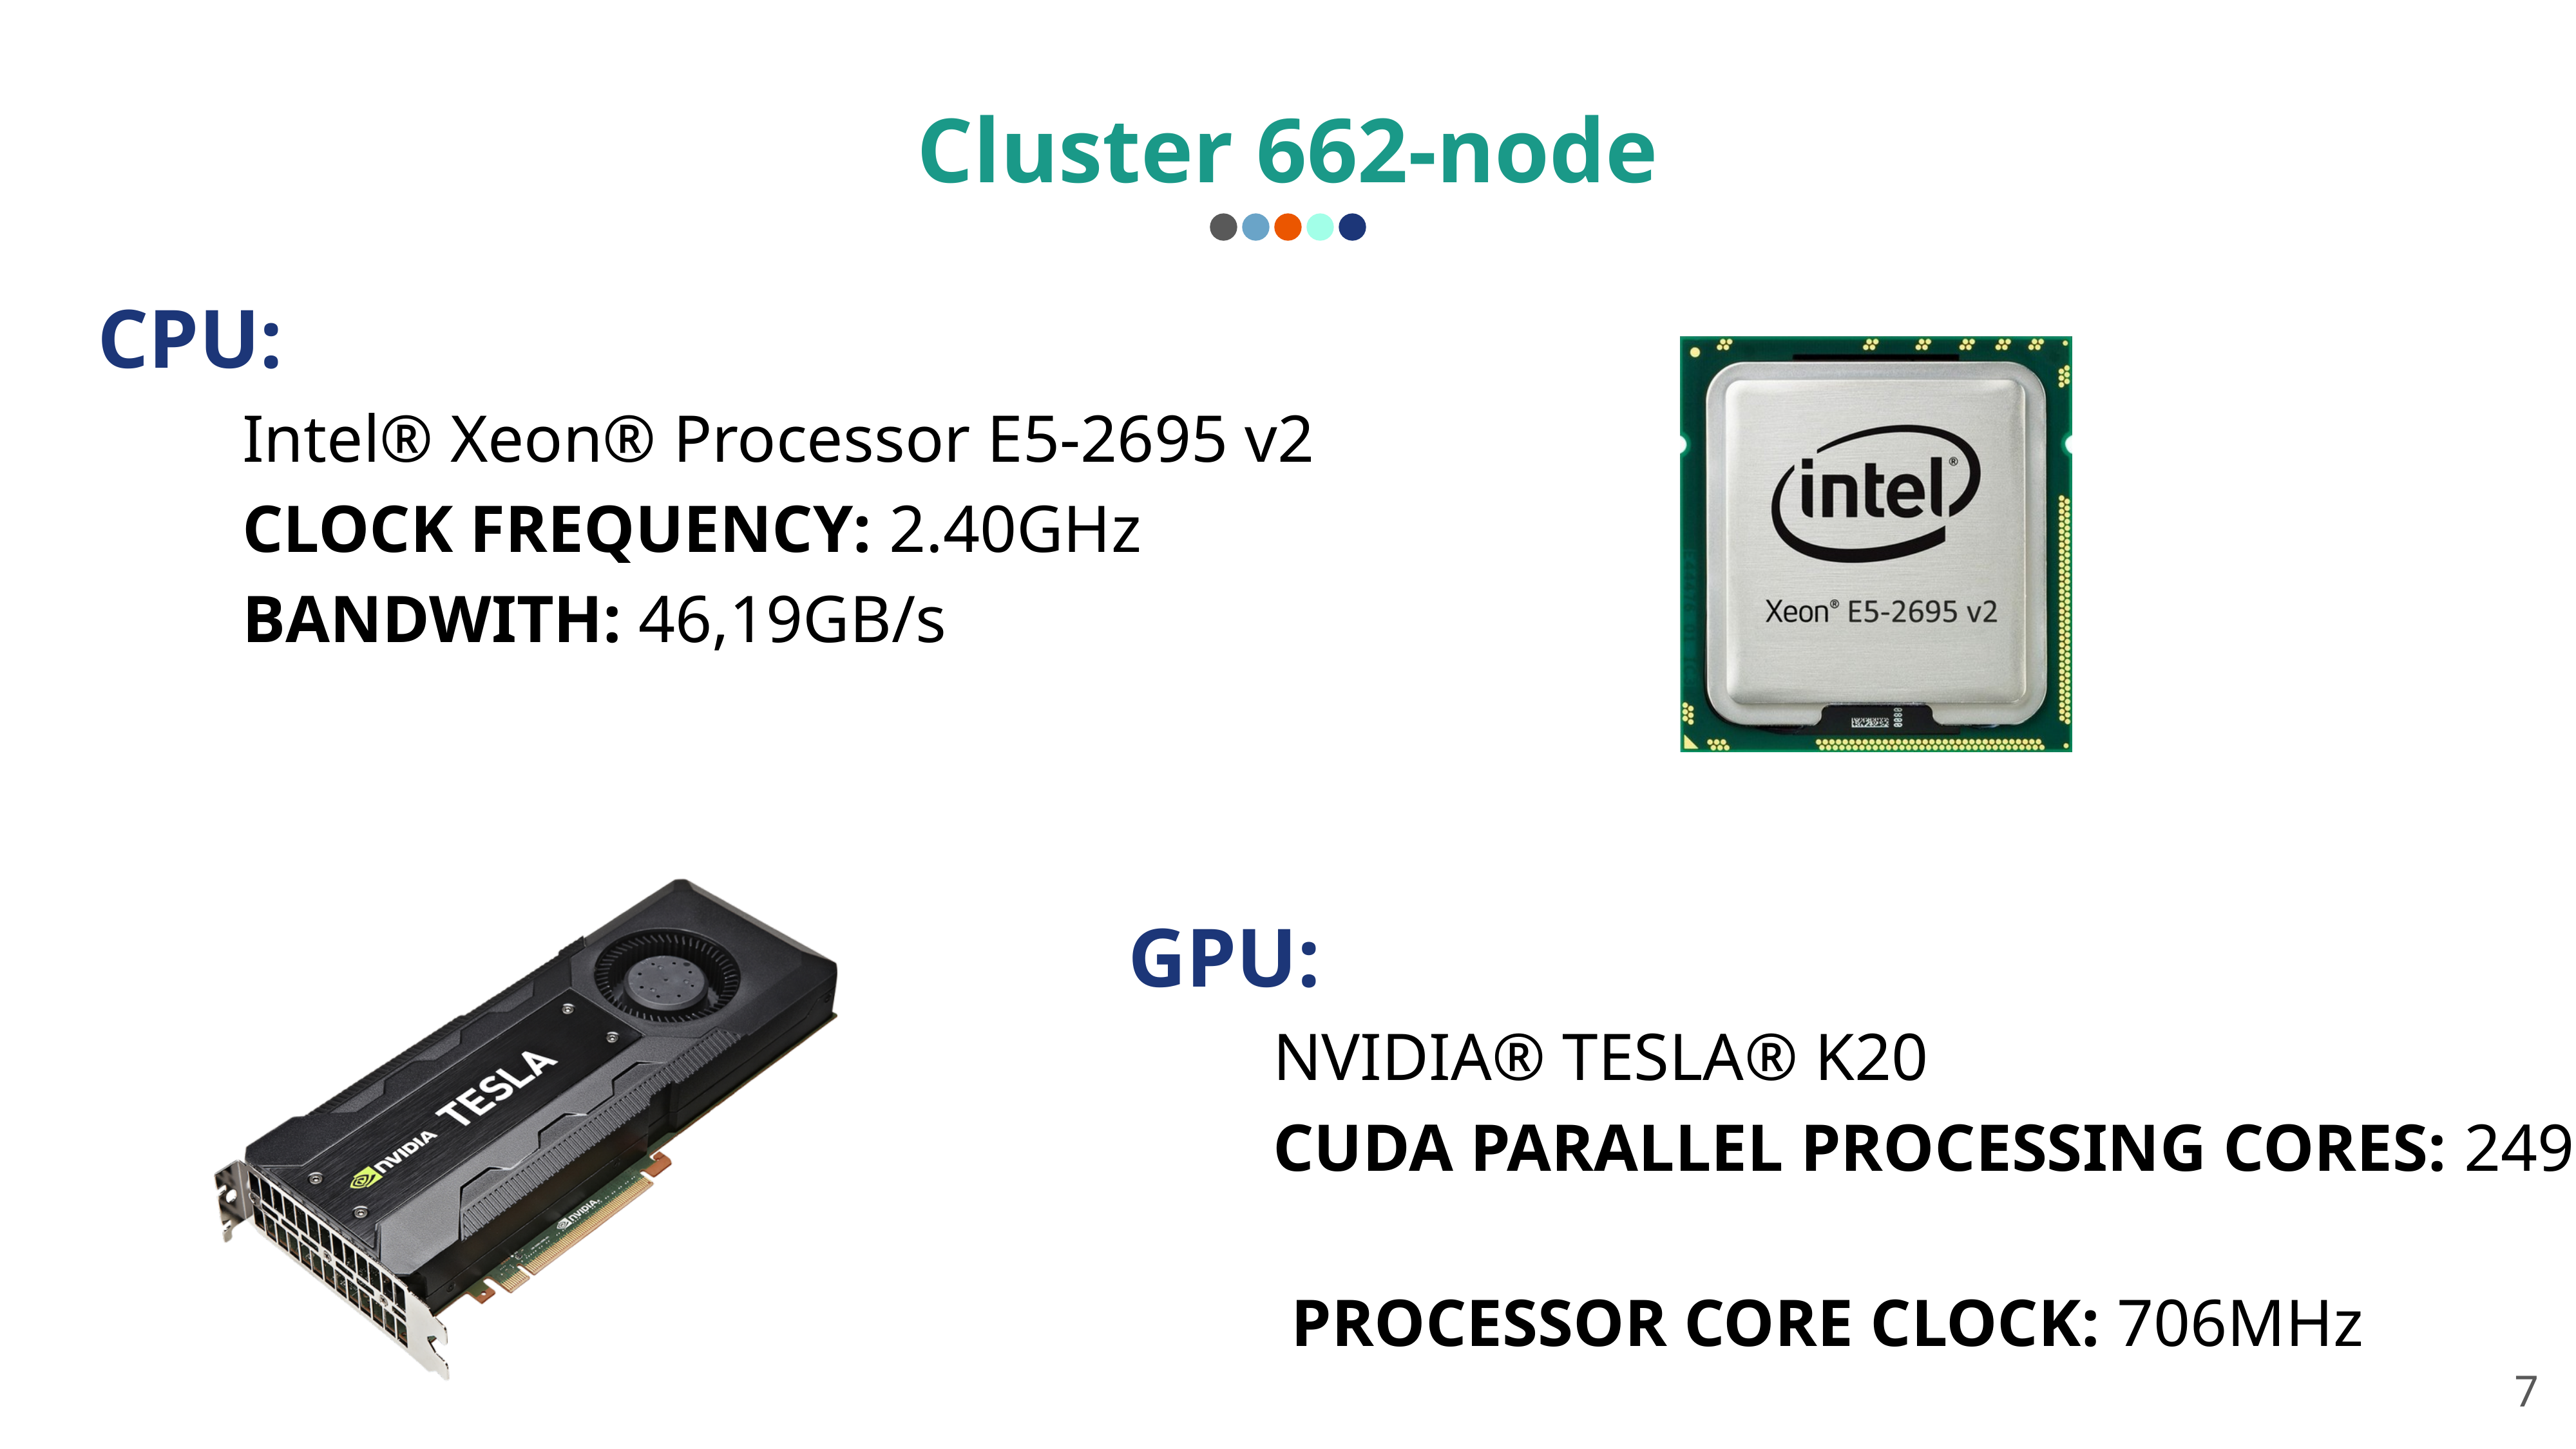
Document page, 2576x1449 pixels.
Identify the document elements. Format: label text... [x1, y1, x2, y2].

text_box [1306, 213, 1334, 241]
text_box [1339, 213, 1366, 241]
slide_number <number> [2410, 1338, 2566, 1449]
picture [1680, 336, 2072, 752]
text_box CPU: Intel® Xeon® Processor E5-2695 v2 CLOCK FREQUENCY: 2.40GHz BANDWITH: 46,19GB/s [88, 268, 1604, 684]
text_box [1274, 213, 1302, 241]
text_box [1210, 213, 1237, 241]
text_box GPU: NVIDIA® TESLA® K20 CUDA PARALLEL PROCESSING CORES: 2496 PROCESSOR CORE CLOCK: 706MHz [1118, 887, 2576, 1374]
text_box [1242, 213, 1270, 241]
picture [214, 819, 837, 1442]
text_box Cluster 662-node [622, 93, 1954, 202]
